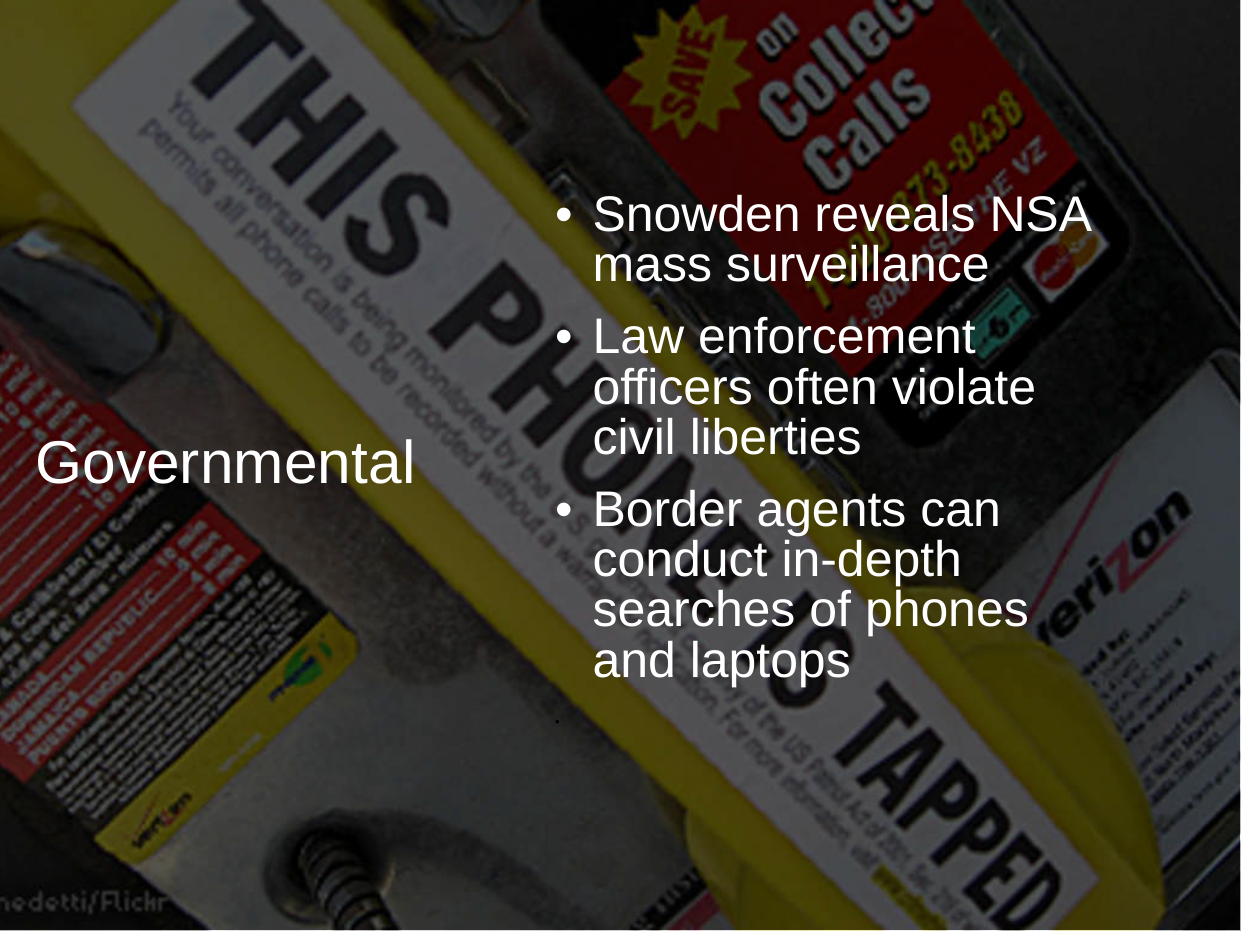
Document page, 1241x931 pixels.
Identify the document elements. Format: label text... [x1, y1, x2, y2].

text_box Snowden reveals NSA mass surveillance Law enforcement officers often violate civil liberties Border agents can conduct in-depth searches of phones and laptops [524, 144, 1109, 786]
text_box Governmental [8, 144, 432, 786]
picture [0, 0, 1241, 931]
